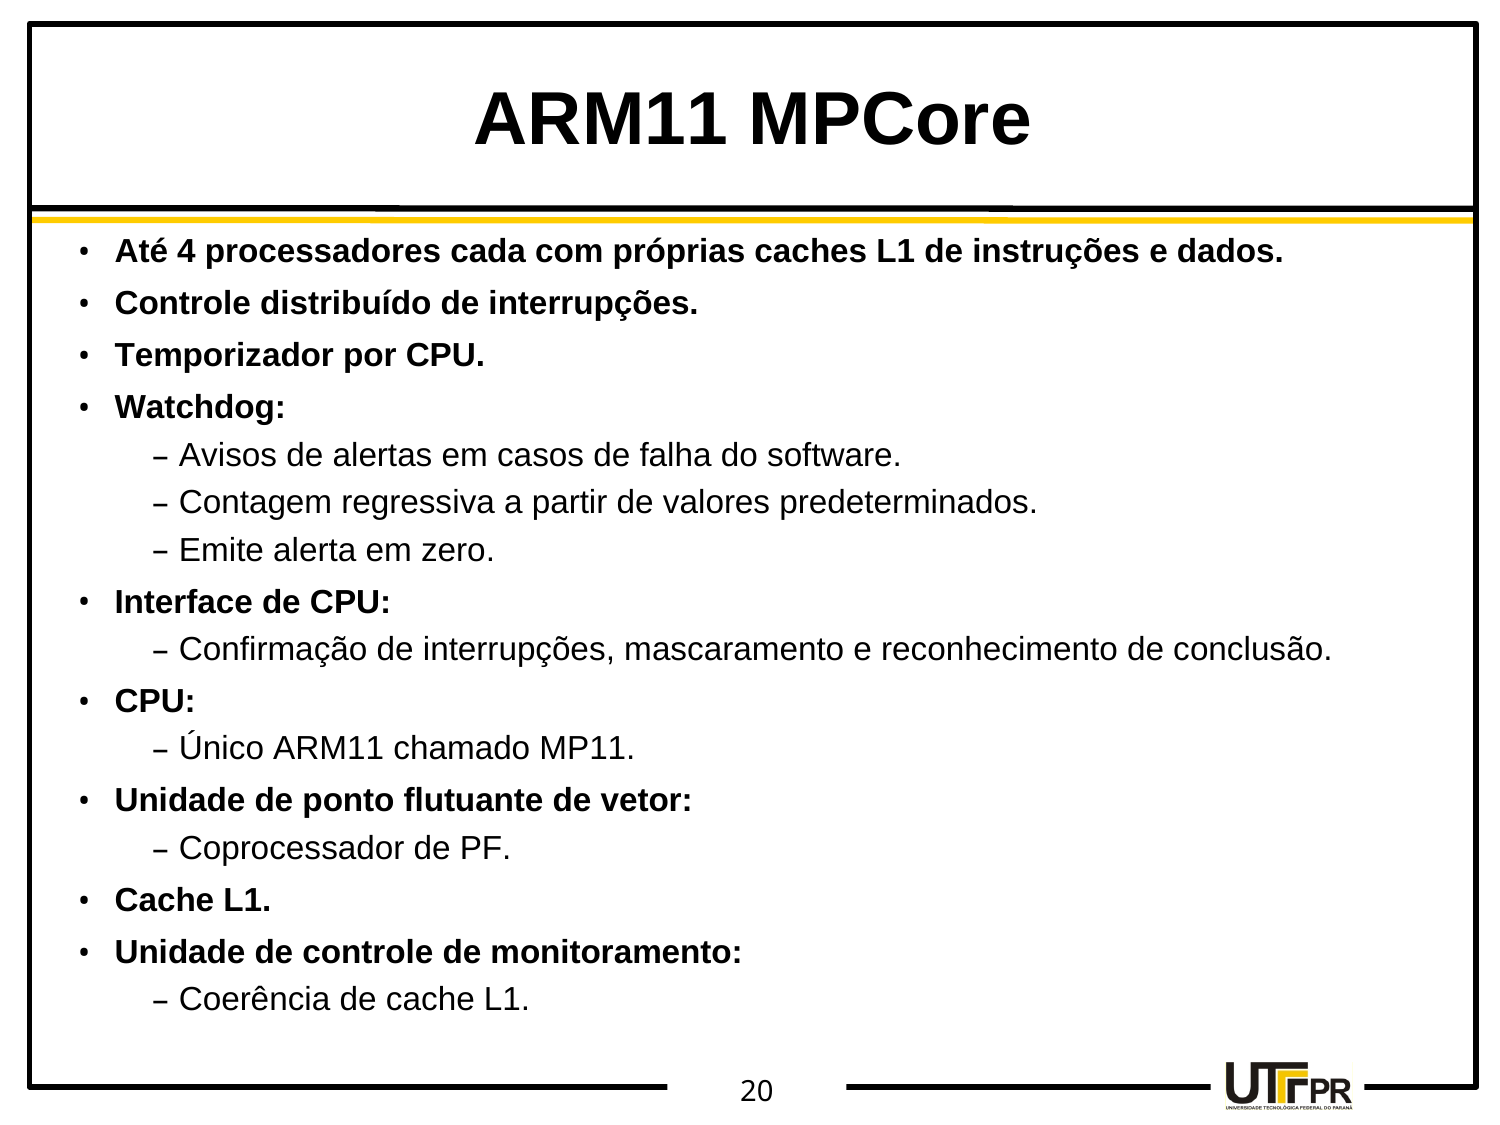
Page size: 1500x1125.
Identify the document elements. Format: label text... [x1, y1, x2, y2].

title ARM11 MPCore [29, 47, 1477, 195]
list Até 4 processadores cada com próprias caches L1 de instruções e dados. Controle distribuído de interrupções. Temporizador por CPU. Watchdog: Avisos de alertas em casos de falha do software. Contagem regressiva a partir de valores predeterminados. Emite alerta em zero. Interface de CPU: Confirmação de interrupções, mascaramento e reconhecimento de conclusão. CPU: Único ARM11 chamado MP11. Unidade de ponto flutuante de vetor: Coprocessador de PF. Cache L1. Unidade de controle de monitoramento: Coerência de cache L1. [41, 236, 1459, 1063]
picture [1225, 1063, 1353, 1110]
